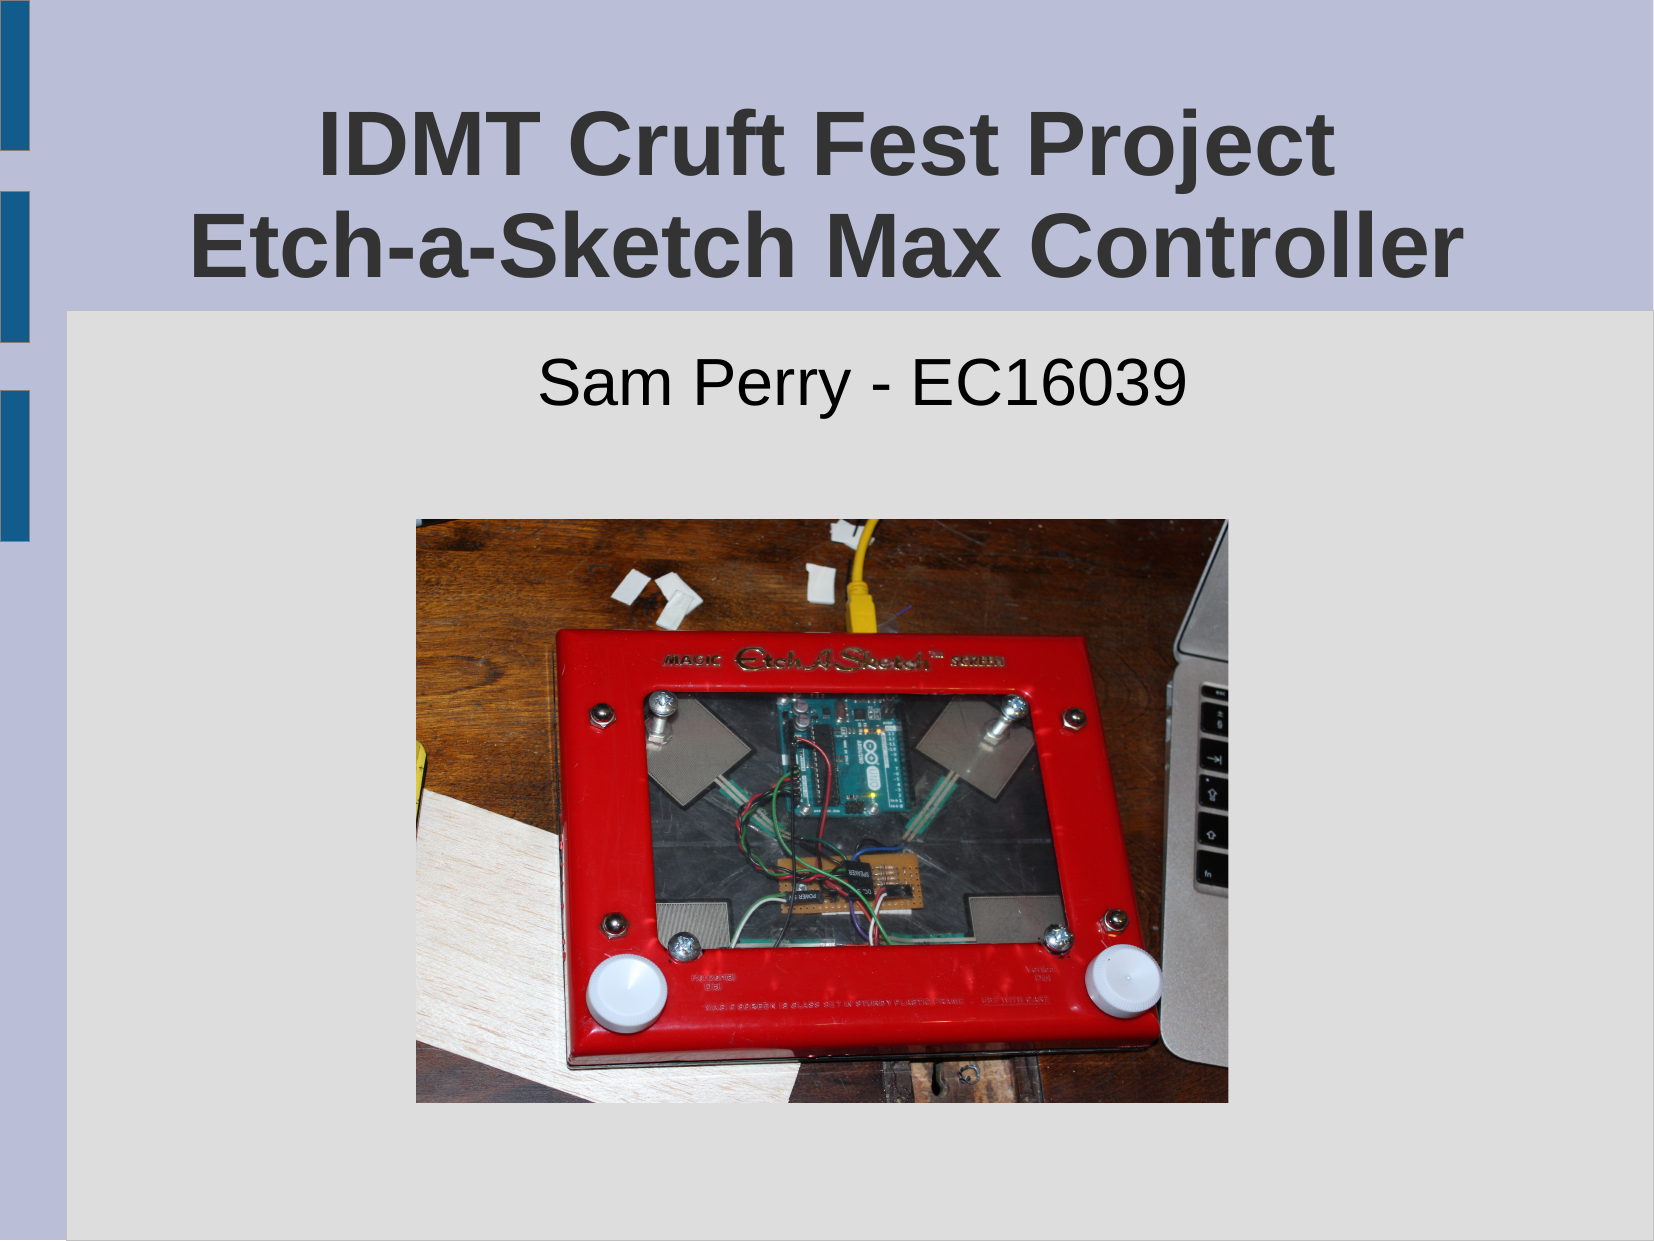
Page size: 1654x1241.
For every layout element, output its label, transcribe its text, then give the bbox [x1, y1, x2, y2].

list Sam Perry - EC16039 [121, 344, 1534, 494]
title IDMT Cruft Fest Project Etch-a-Sketch Max Controller [121, 91, 1534, 299]
picture [416, 519, 1229, 1103]
